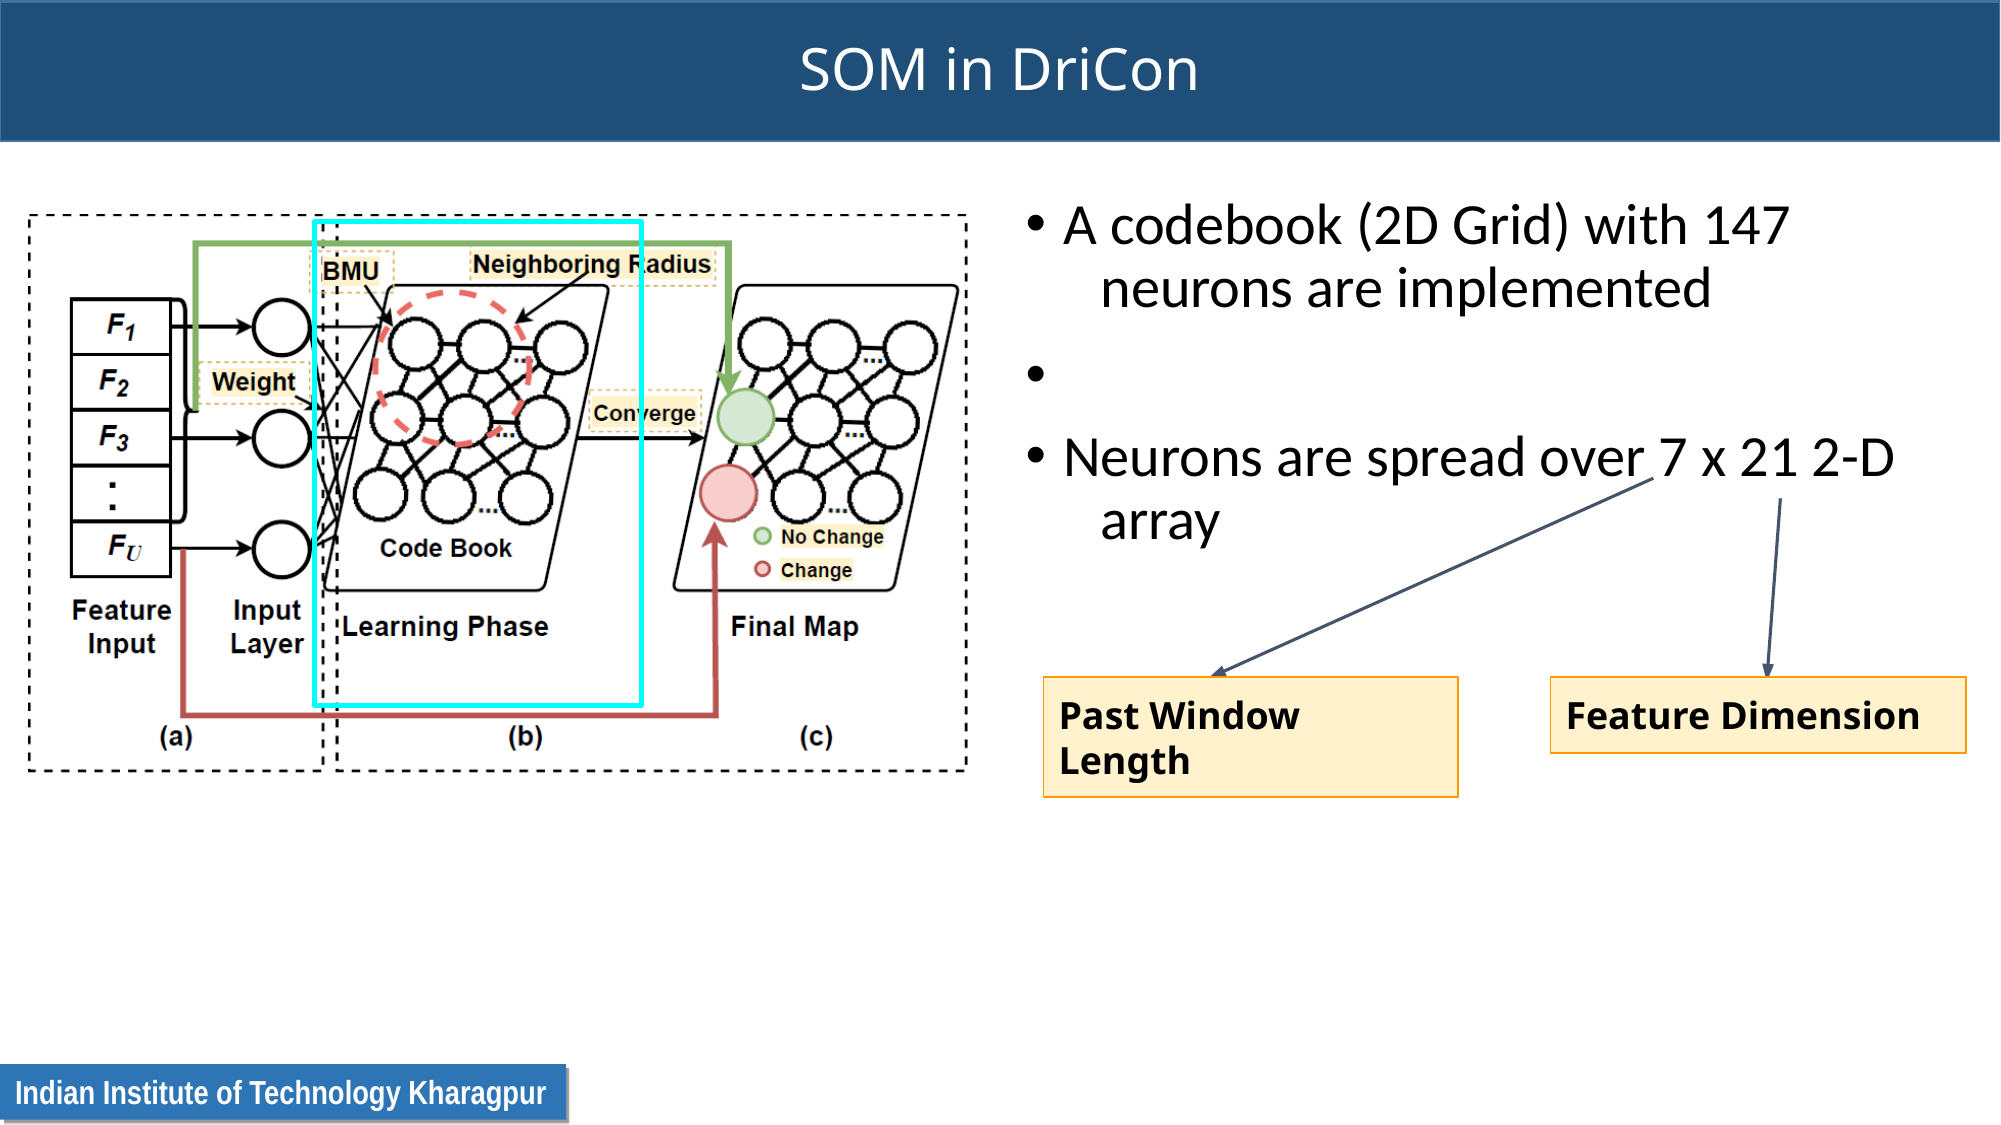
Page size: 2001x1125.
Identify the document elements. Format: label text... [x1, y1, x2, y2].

text_box Feature Dimension [1550, 677, 1967, 753]
title SOM in DriCon [0, 1, 2000, 141]
list A codebook (2D Grid) with 147 neurons are implemented Neurons are spread over 7 x 21 2-D array [1010, 186, 1954, 1065]
picture [28, 214, 968, 777]
text_box Past Window Length [1043, 677, 1458, 753]
